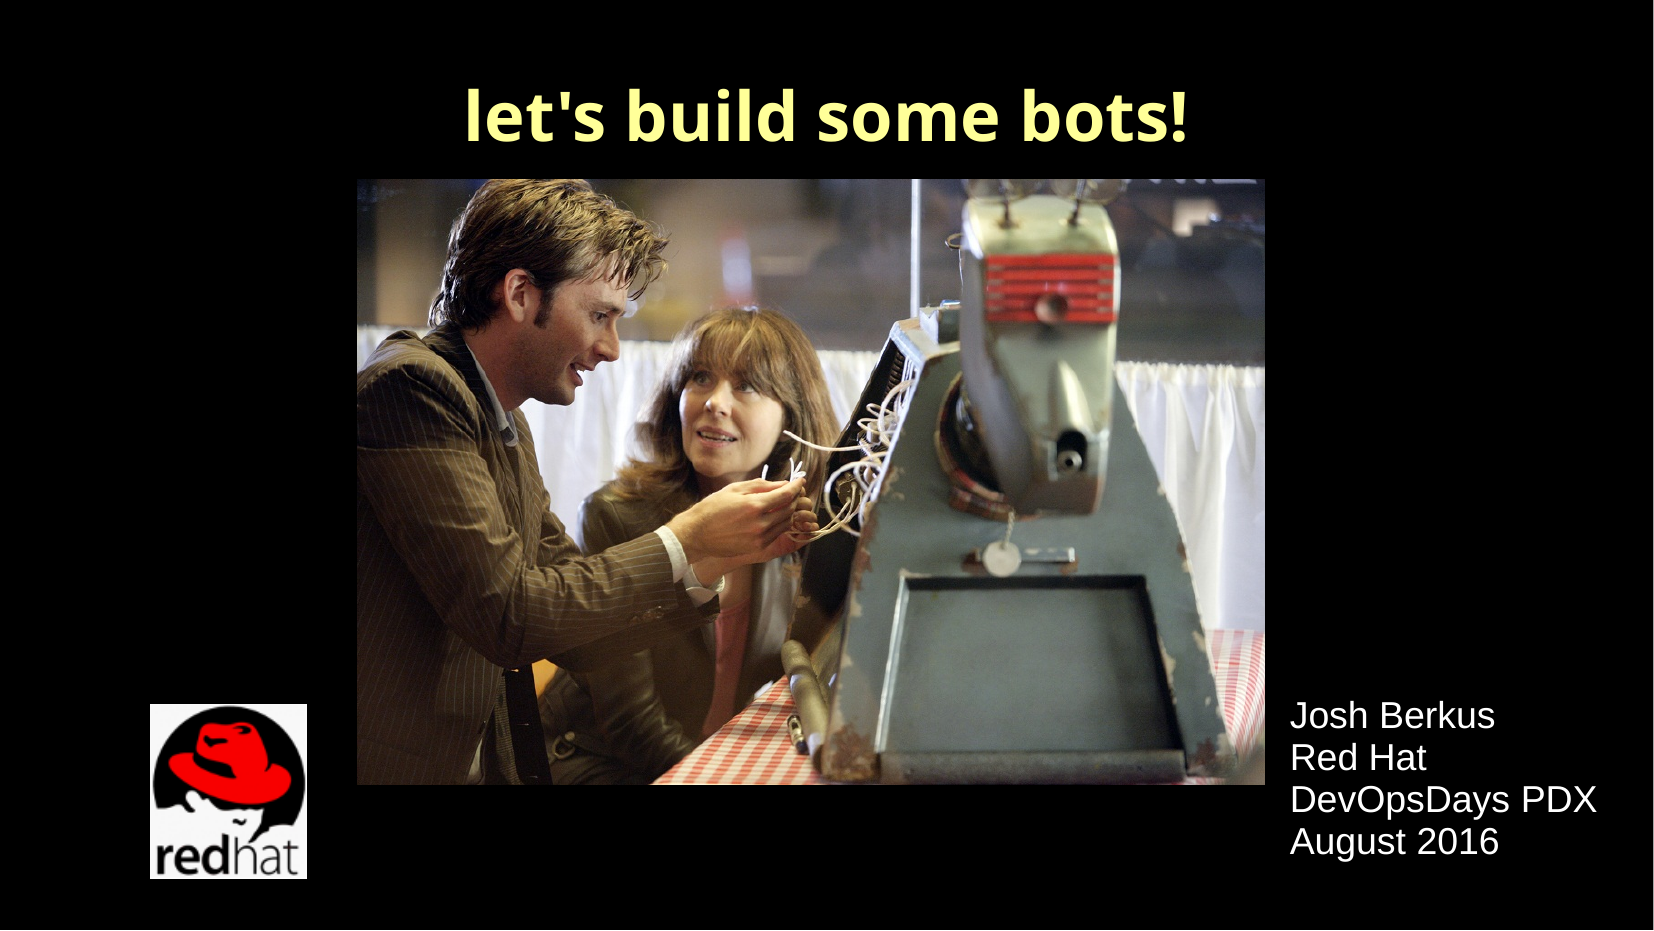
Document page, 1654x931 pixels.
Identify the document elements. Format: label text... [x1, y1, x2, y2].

picture [150, 704, 307, 879]
text_box Josh Berkus Red Hat DevOpsDays PDX August 2016 [1275, 687, 1651, 871]
picture [357, 179, 1265, 785]
title let's build some bots! [82, 37, 1571, 193]
